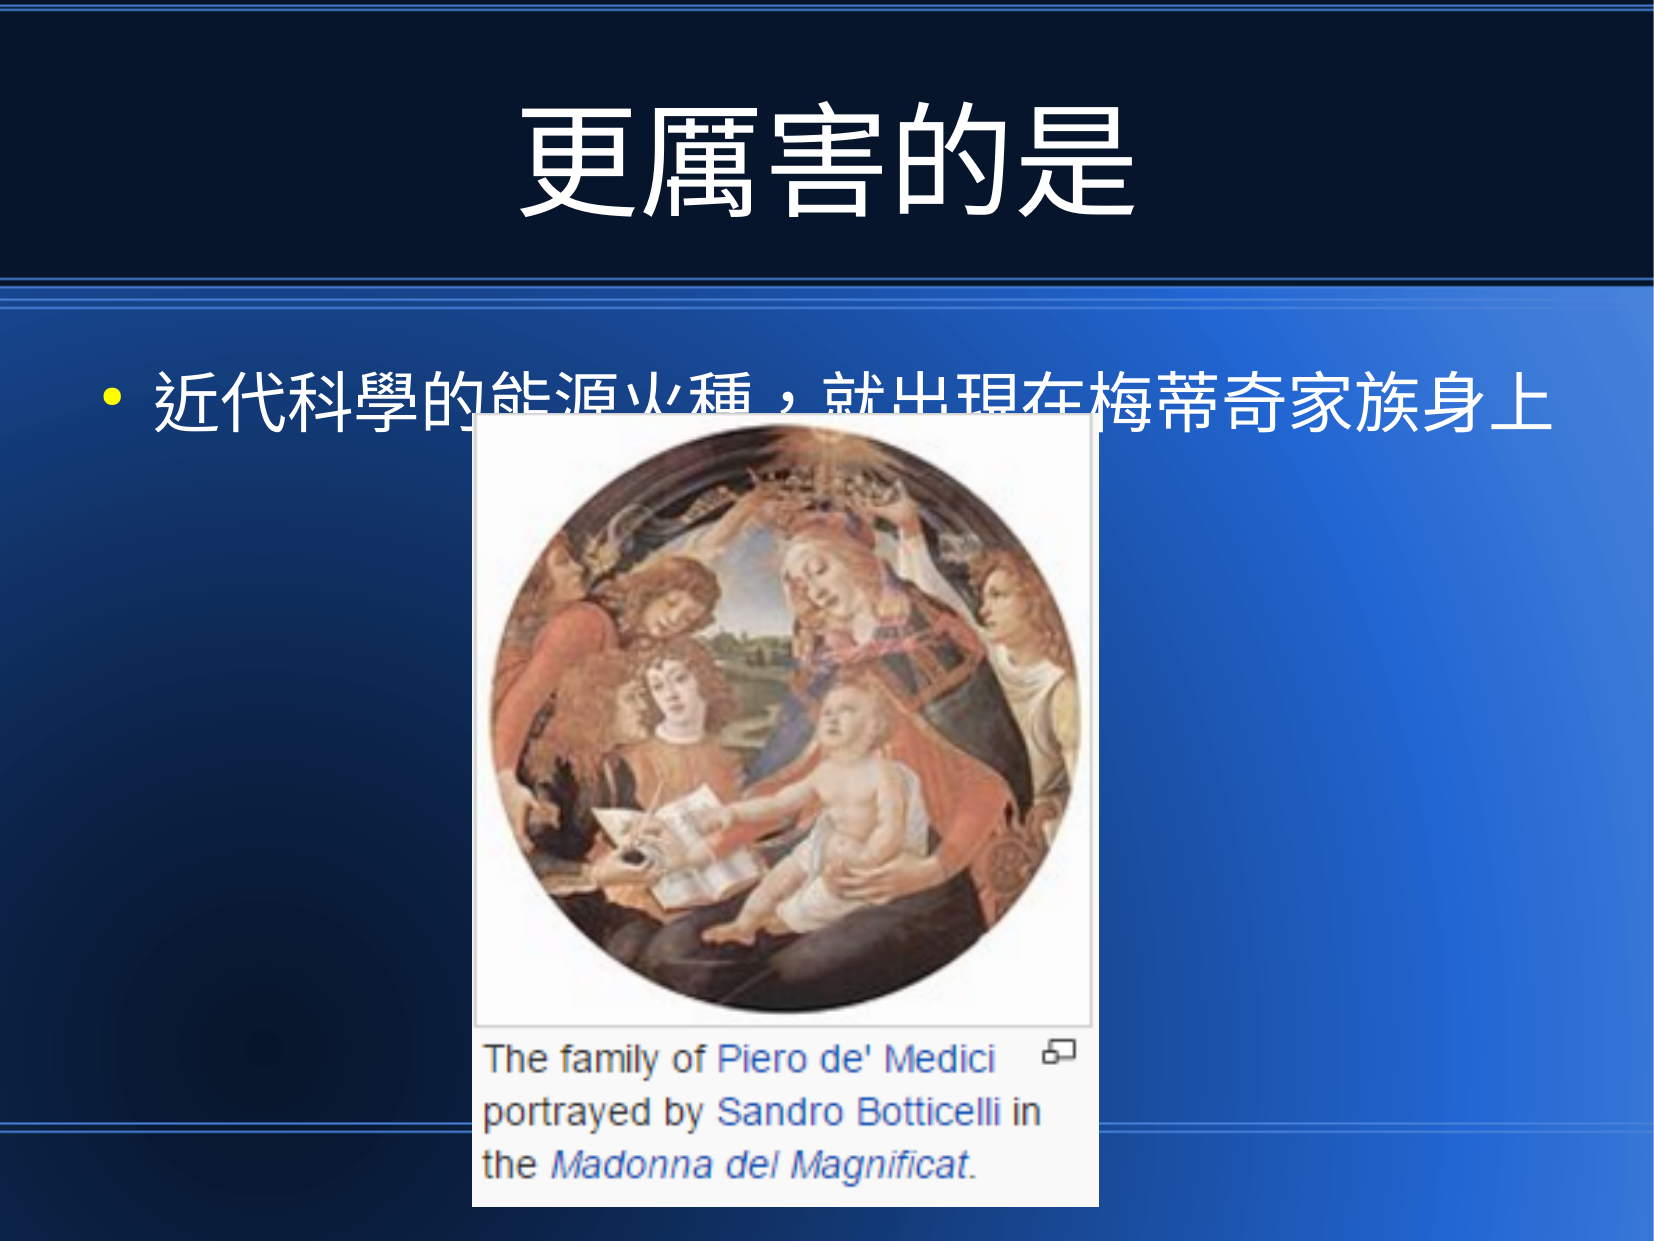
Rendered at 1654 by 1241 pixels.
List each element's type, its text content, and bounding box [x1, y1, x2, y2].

list 近代科學的能源火種，就出現在梅蒂奇家族身上 [82, 302, 1571, 1241]
title 更厲害的是 [82, 49, 1571, 257]
picture [472, 413, 1099, 1207]
picture [0, 0, 1654, 1241]
